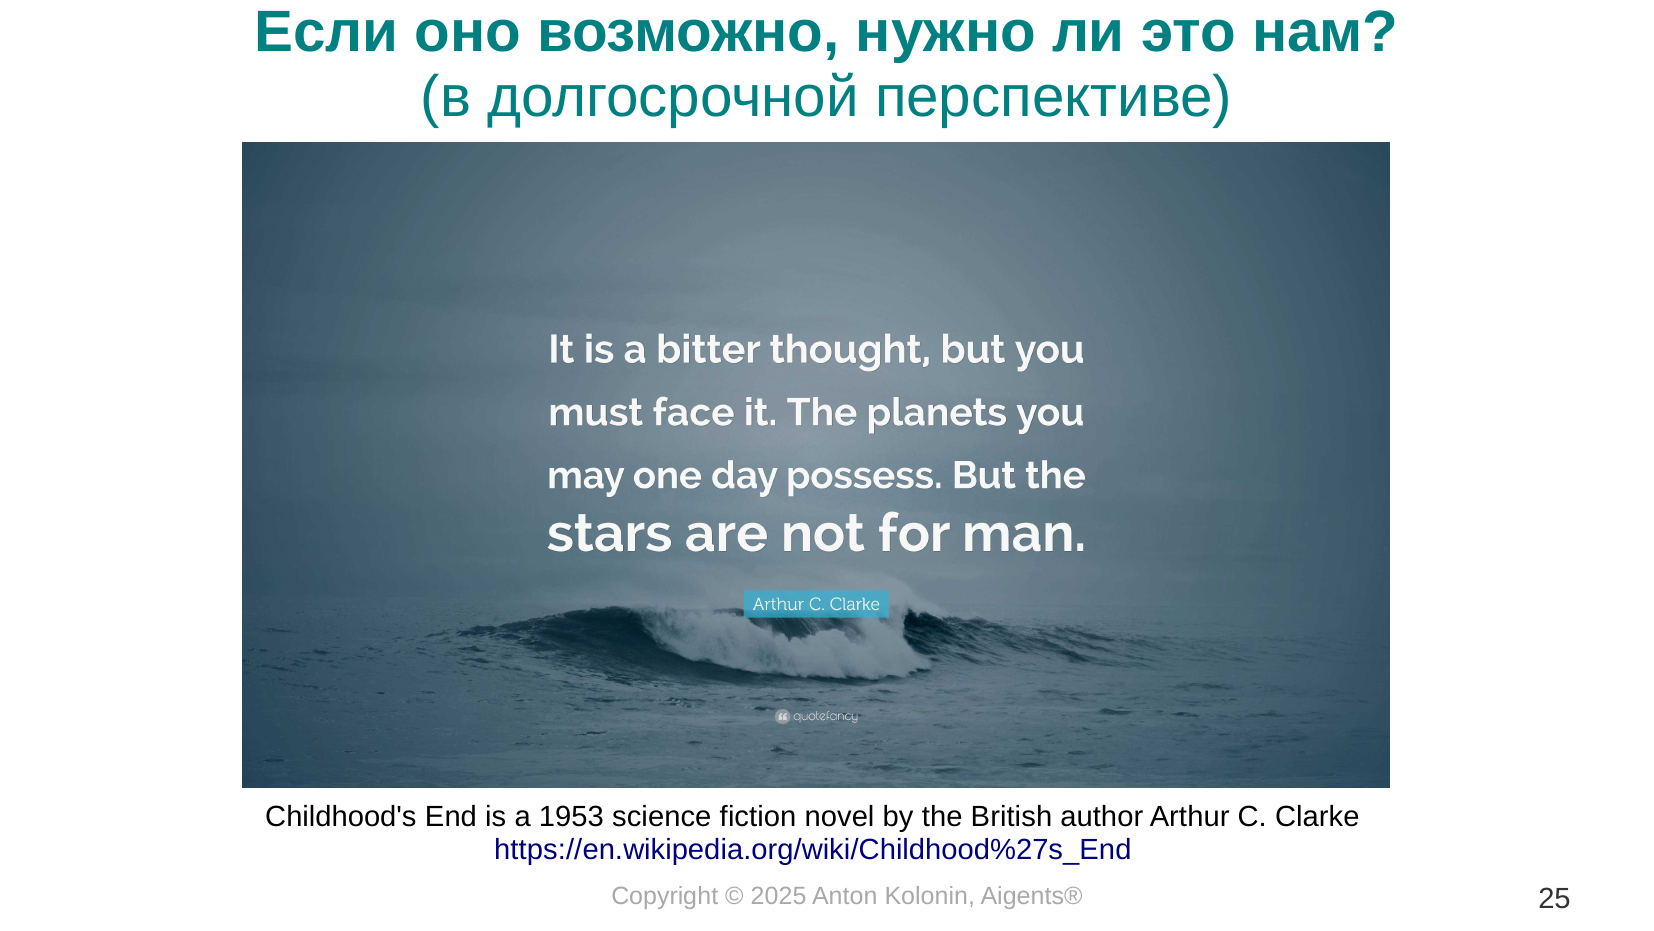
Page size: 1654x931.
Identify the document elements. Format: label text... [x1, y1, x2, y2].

text_box Childhood's End is a 1953 science fiction novel by the British author Arthur C. Clarke https://en.wikipedia.org/wiki/Childhood%27s_End [250, 792, 1377, 873]
picture [242, 142, 1390, 788]
text_box Если оно возможно, нужно ли это нам? (в долгосрочной перспективе) [0, 5, 1654, 122]
